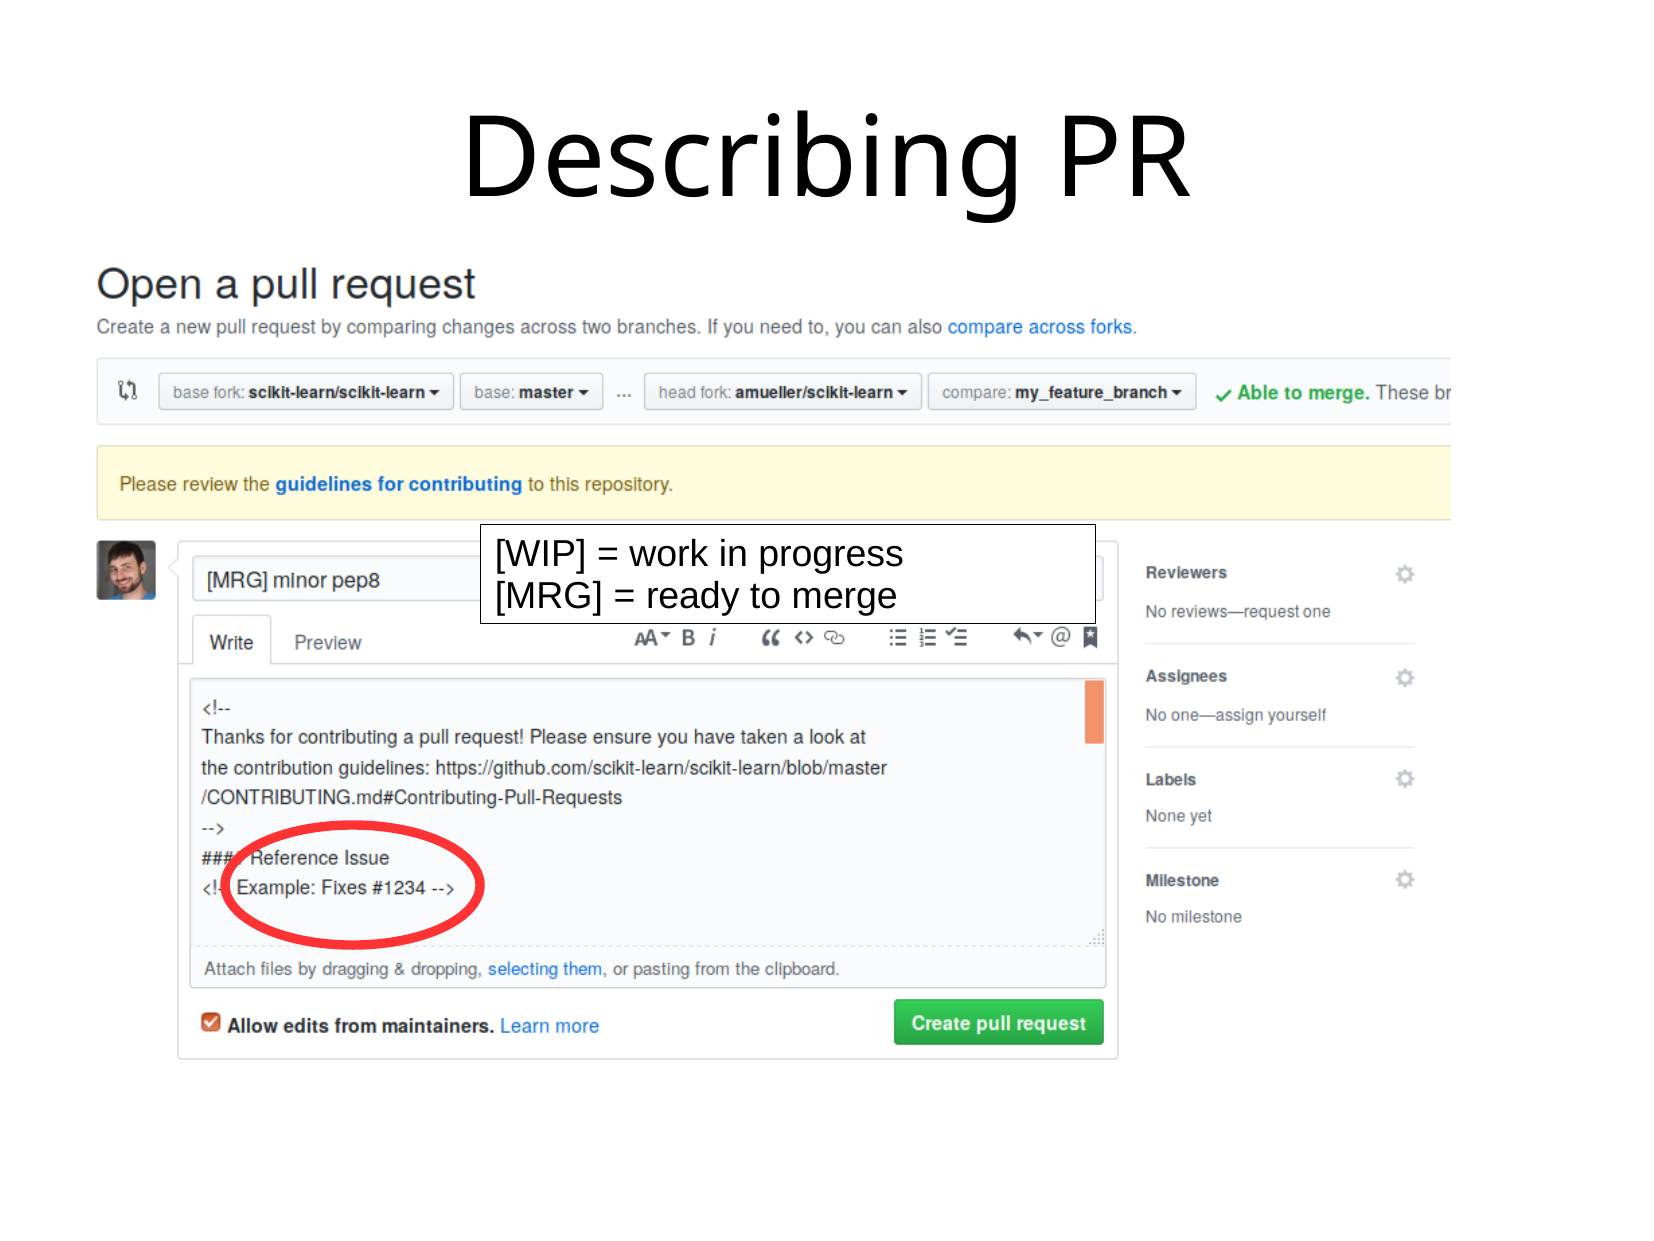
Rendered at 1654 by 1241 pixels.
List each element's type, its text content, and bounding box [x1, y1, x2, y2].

text_box [WIP] = work in progress [MRG] = ready to merge [480, 524, 1096, 616]
title Describing PR [82, 49, 1571, 257]
picture [90, 249, 1451, 1081]
